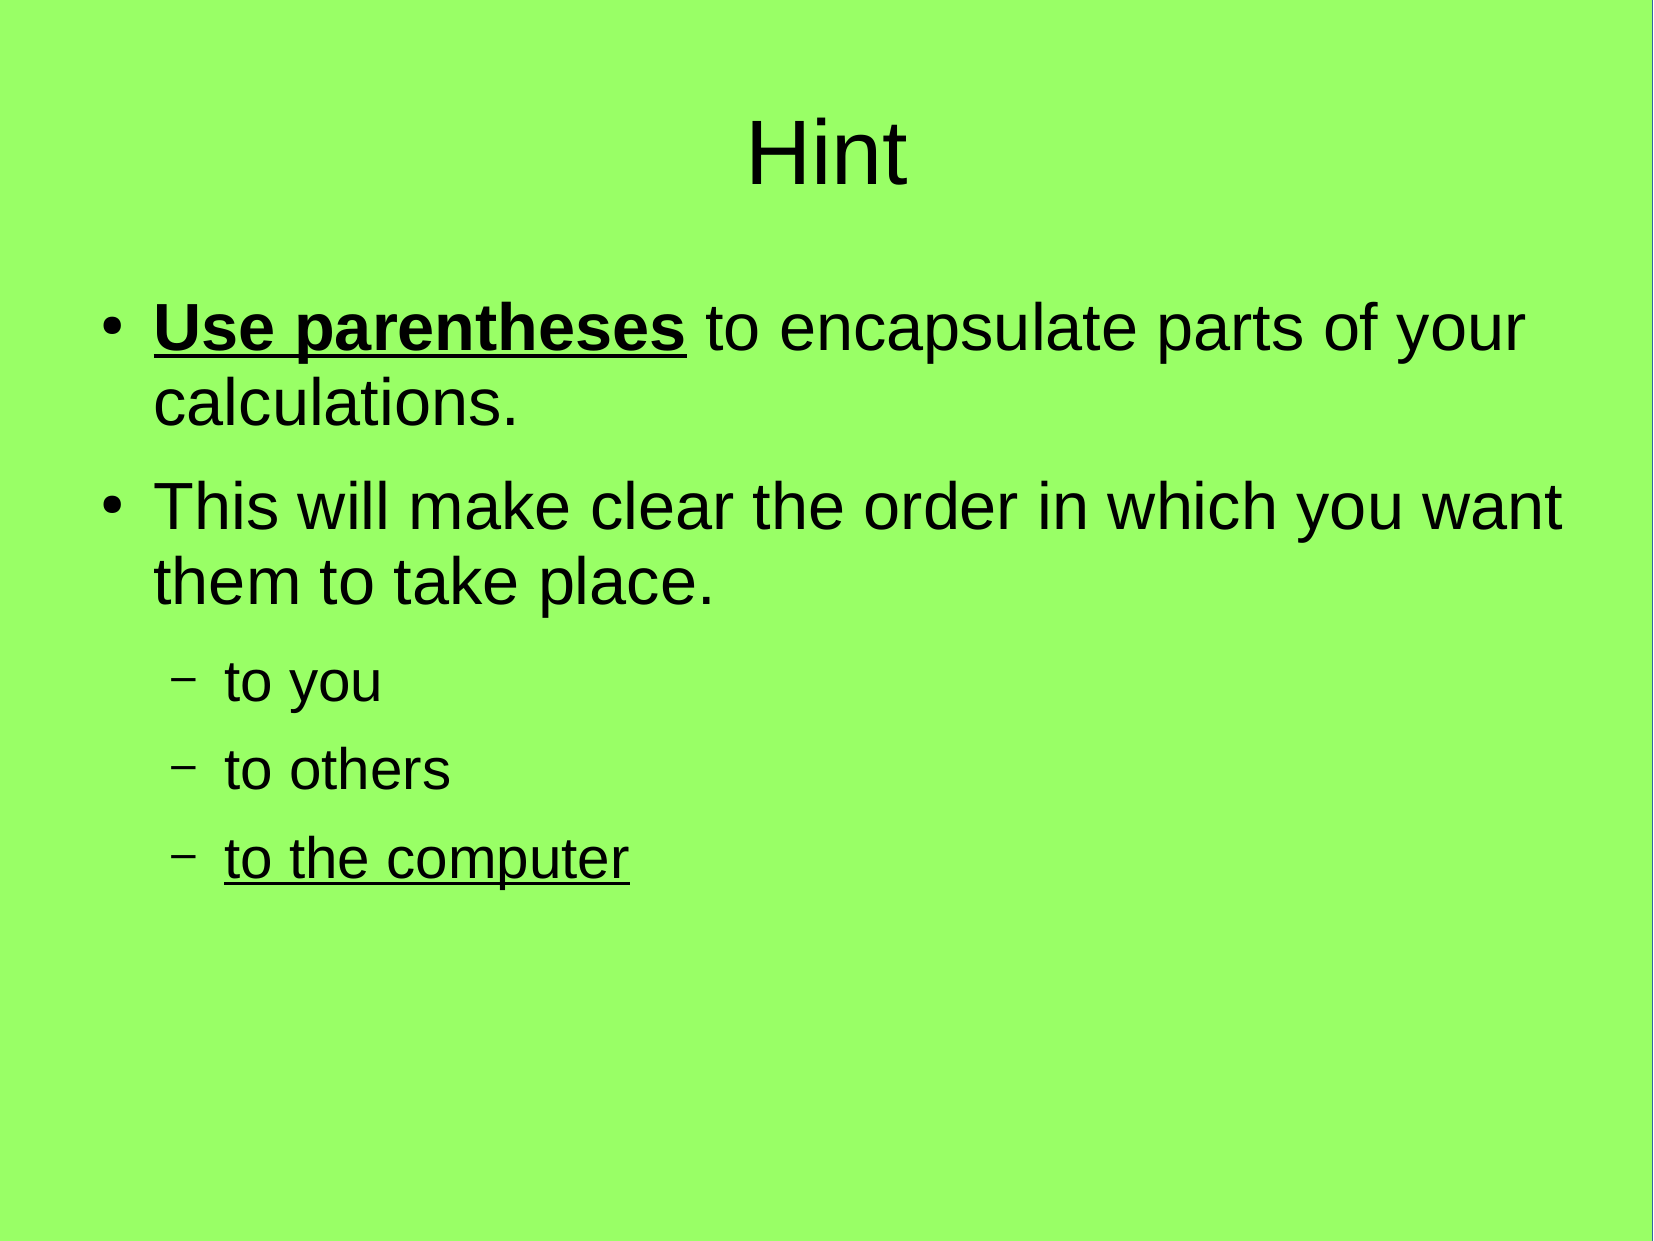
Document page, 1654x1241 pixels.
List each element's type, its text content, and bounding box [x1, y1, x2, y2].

text_box [0, 0, 1653, 1241]
list Use parentheses to encapsulate parts of your calculations. This will make clear the order in which you want them to take place. to you to others to the computer [82, 290, 1571, 1170]
title Hint [82, 49, 1571, 257]
